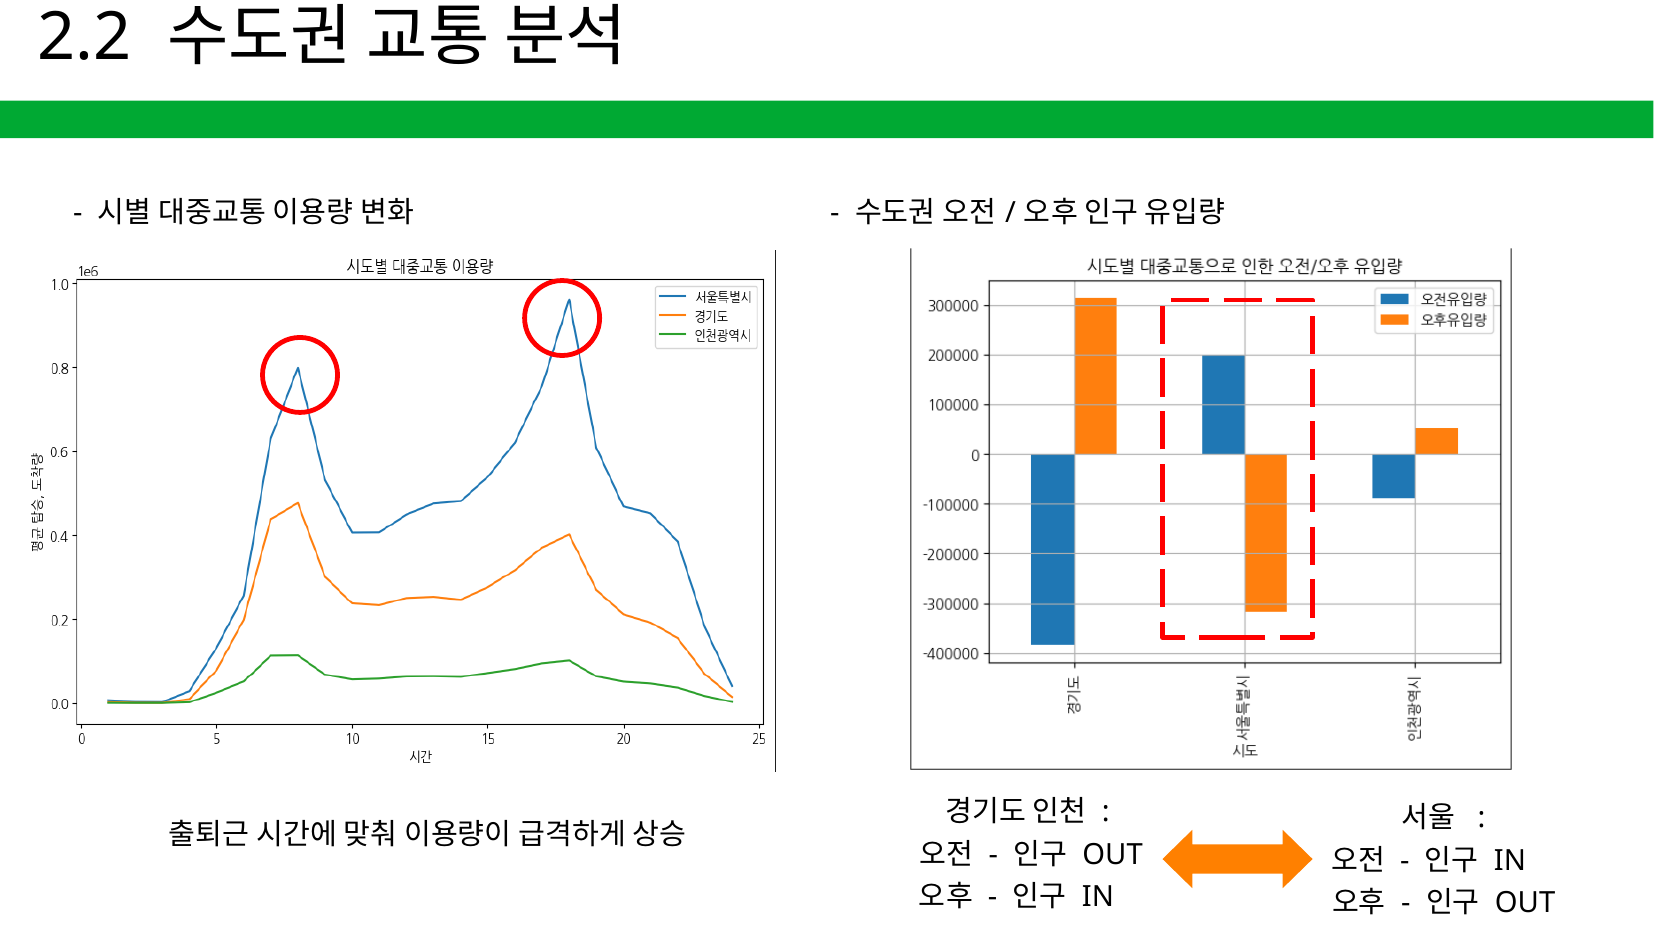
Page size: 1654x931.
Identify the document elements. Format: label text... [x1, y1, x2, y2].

picture [22, 250, 788, 776]
picture [900, 237, 1522, 776]
title 2.2 수도권 교통 분석 [37, 139, 1613, 239]
text_box [1162, 829, 1313, 889]
title - 수도권 오전/오후 인구 유입량 [750, 180, 1313, 239]
title 서울 : 오전 - 인구 IN 오후 - 인구 OUT [1241, 809, 1654, 906]
text_box [0, 100, 1654, 139]
title 경기도 인천 : 오전 - 인구 OUT 오후 - 인구 IN [825, 803, 1238, 901]
title 출퇴근 시간에 맞춰 이용량이 급격하게 상승 [150, 803, 713, 861]
title - 시별 대중교통 이용량 변화 [0, 180, 526, 239]
title 2.2 수도권 교통 분석 [37, 16, 1613, 100]
